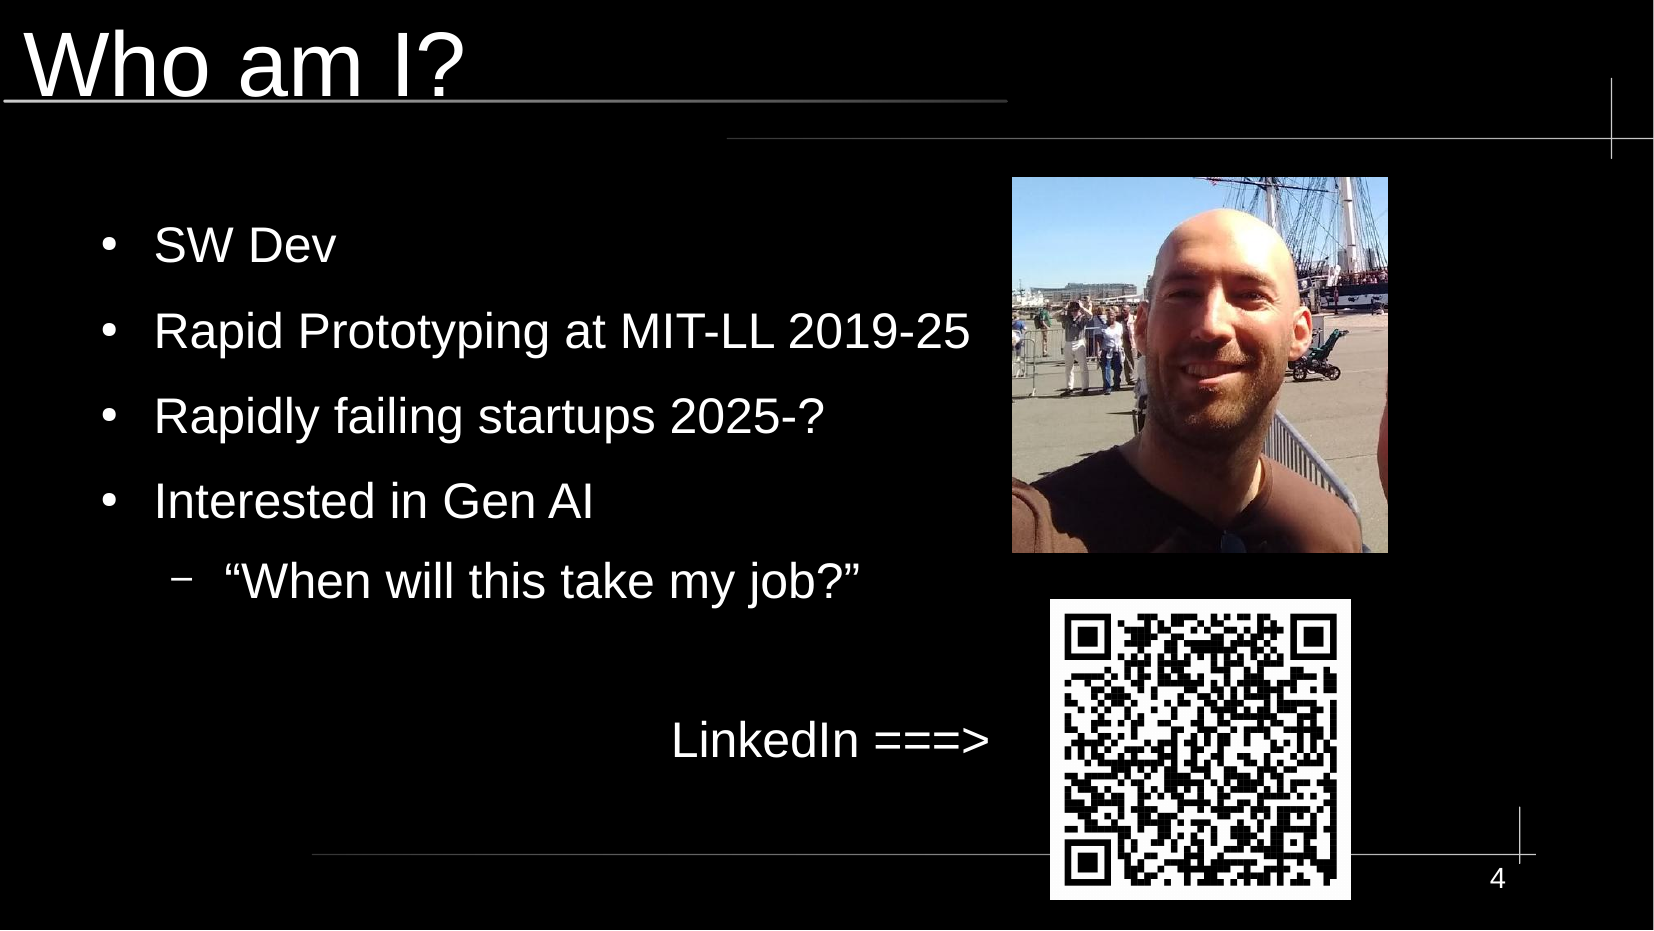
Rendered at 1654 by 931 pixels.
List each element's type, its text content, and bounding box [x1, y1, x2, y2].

title Who am I? [23, 11, 1589, 119]
list SW Dev Rapid Prototyping at MIT-LL 2019-25 Rapidly failing startups 2025-? Interested in Gen AI “When will this take my job?” [82, 217, 1571, 758]
list LinkedIn ===> [600, 712, 1013, 826]
picture [1050, 599, 1351, 901]
picture [1012, 177, 1388, 553]
